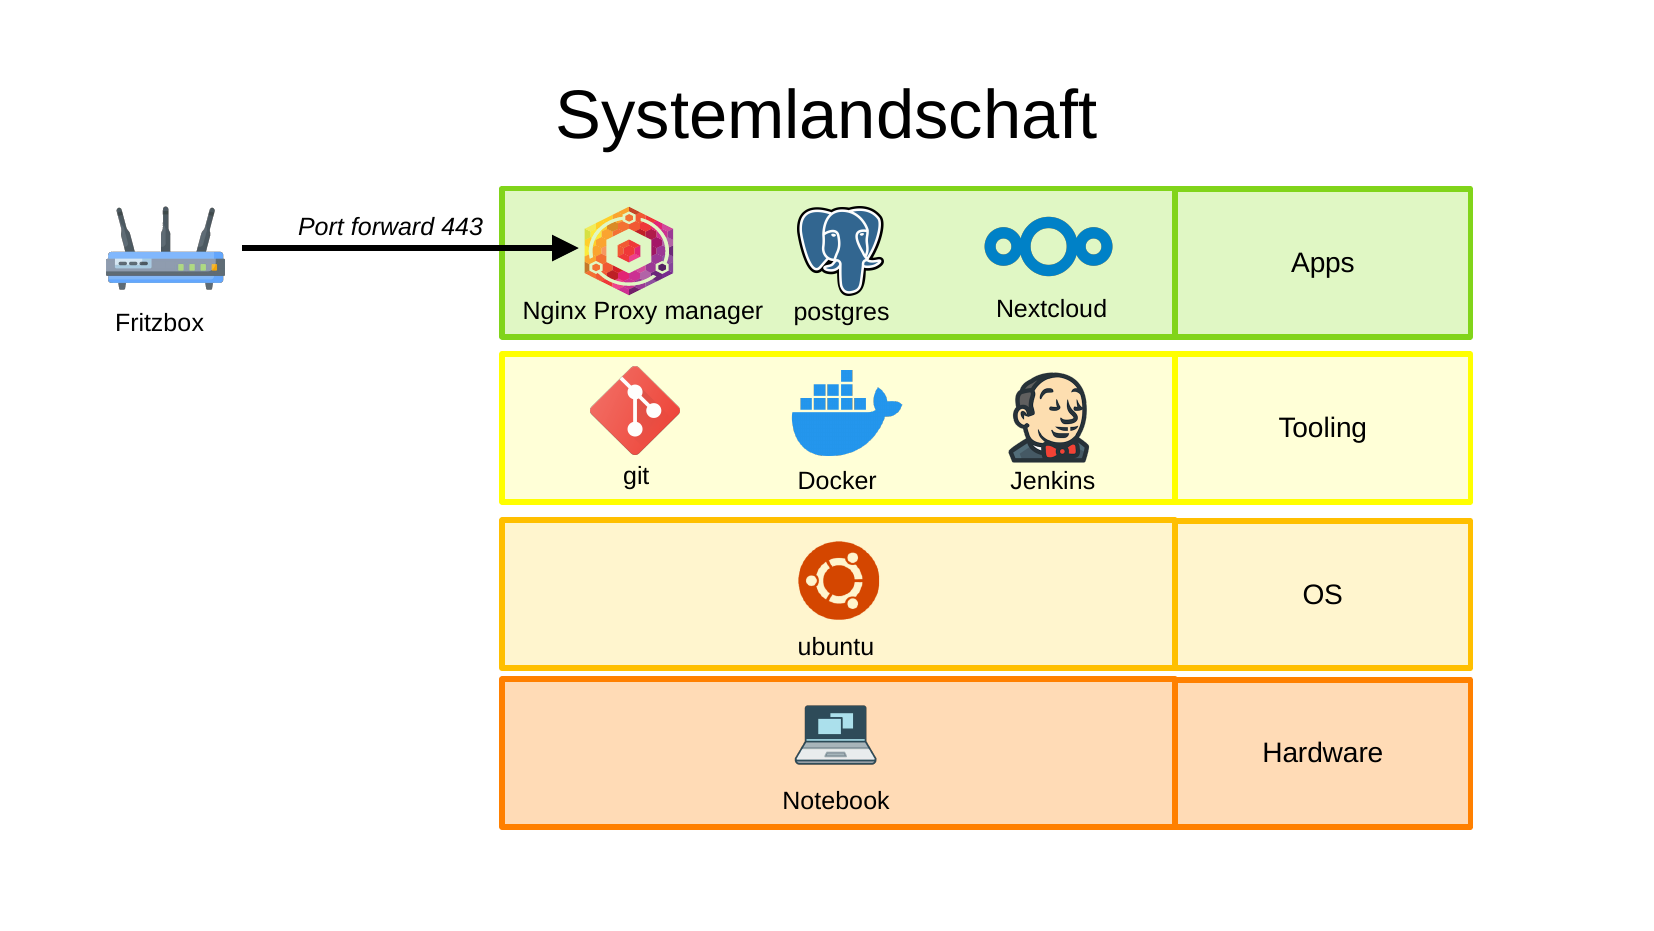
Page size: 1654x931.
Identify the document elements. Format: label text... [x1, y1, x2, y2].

text_box [501, 353, 1176, 502]
text_box Port forward 443 [283, 205, 520, 249]
text_box ubuntu [782, 625, 890, 669]
text_box Notebook [767, 779, 905, 823]
text_box Tooling [1176, 354, 1471, 502]
picture [974, 206, 1123, 283]
picture [1006, 368, 1091, 459]
title Systemlandschaft [82, 37, 1571, 193]
text_box postgres [778, 290, 905, 334]
picture [797, 206, 884, 290]
text_box git [608, 454, 665, 502]
text_box [501, 193, 1175, 337]
text_box Jenkins [995, 459, 1110, 503]
text_box [501, 520, 1176, 669]
text_box Apps [1175, 193, 1471, 337]
picture [791, 690, 880, 779]
text_box Hardware [1176, 679, 1471, 828]
text_box Docker [782, 459, 892, 503]
picture [590, 366, 680, 455]
picture [798, 541, 880, 621]
picture [106, 188, 225, 308]
text_box Nginx Proxy manager [507, 289, 778, 333]
picture [584, 206, 674, 289]
text_box Fritzbox [100, 301, 219, 344]
text_box [501, 679, 1176, 828]
text_box OS [1176, 520, 1471, 669]
text_box Nextcloud [981, 287, 1123, 331]
picture [791, 370, 910, 456]
